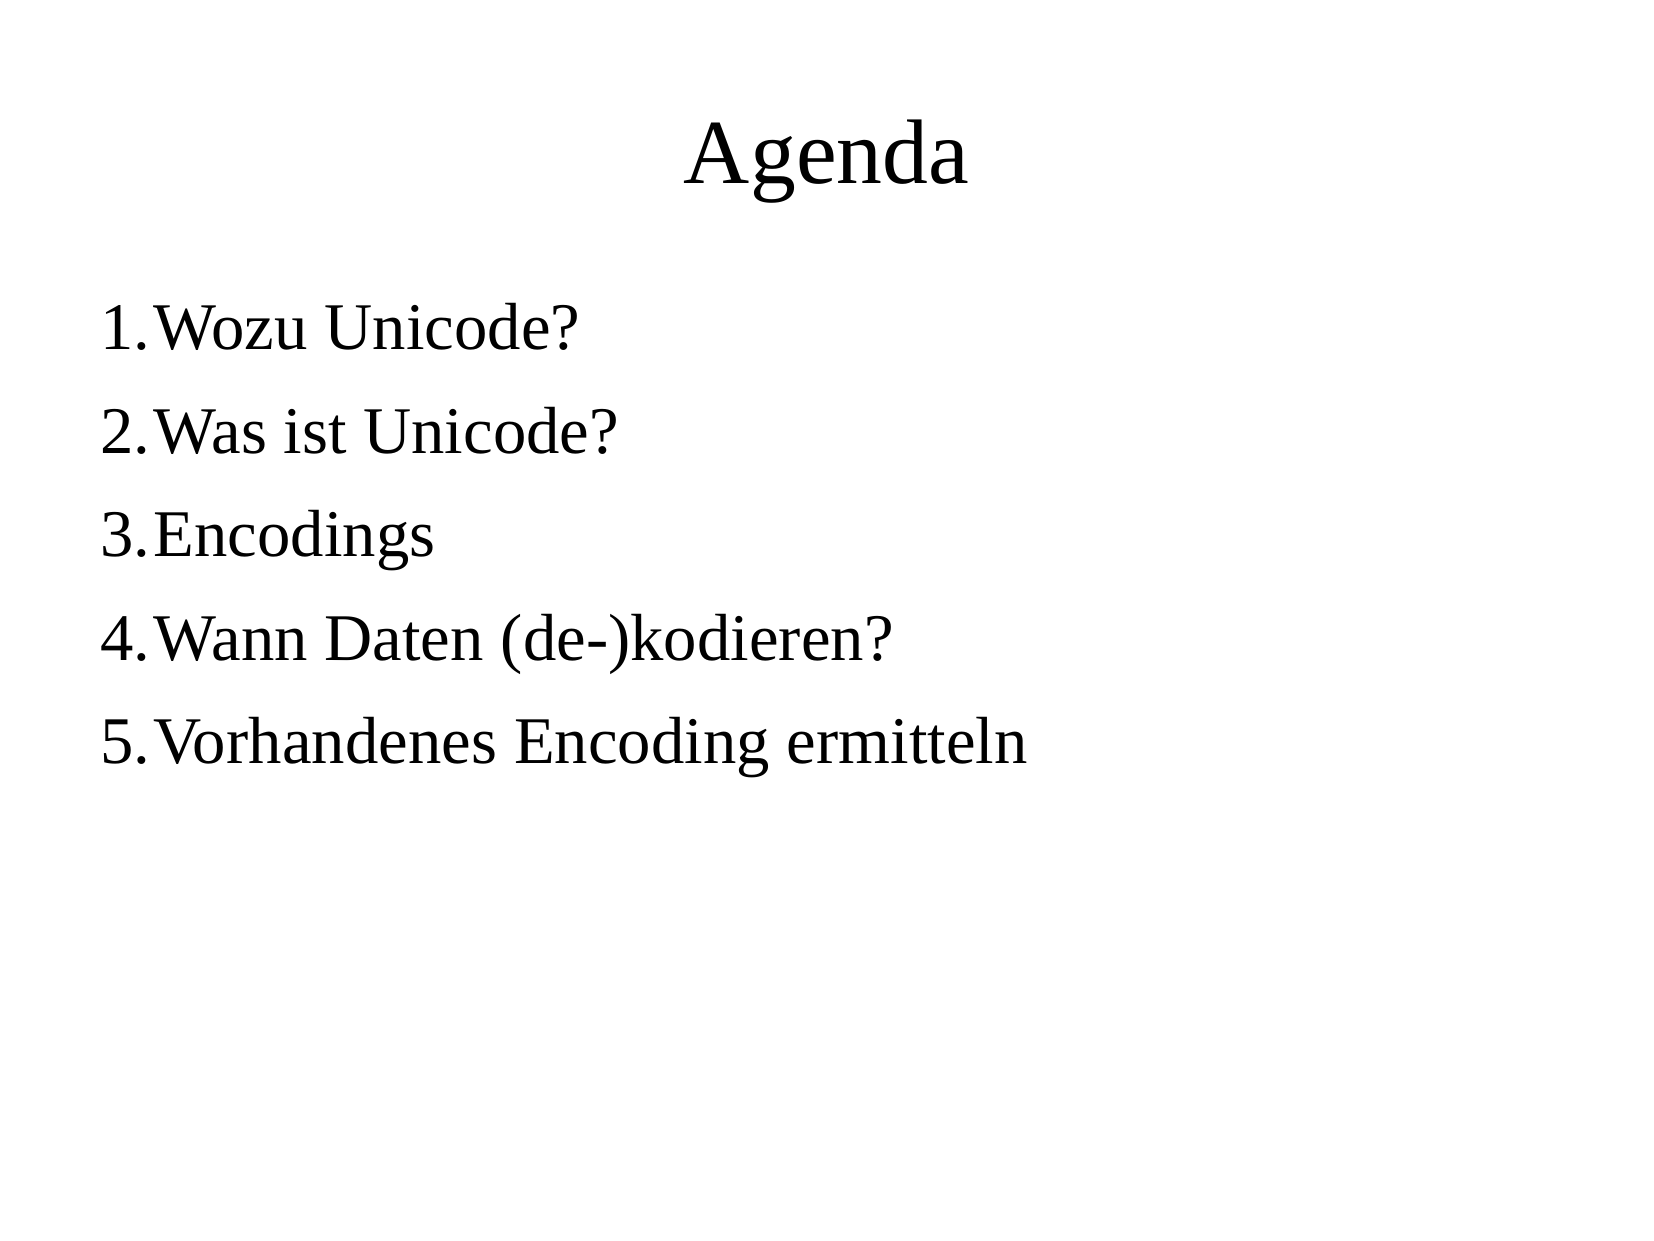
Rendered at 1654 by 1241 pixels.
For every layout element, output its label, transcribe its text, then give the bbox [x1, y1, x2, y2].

list Wozu Unicode? Was ist Unicode? Encodings Wann Daten (de-)kodieren? Vorhandenes Encoding ermitteln [82, 290, 1571, 1010]
title Agenda [82, 49, 1571, 257]
